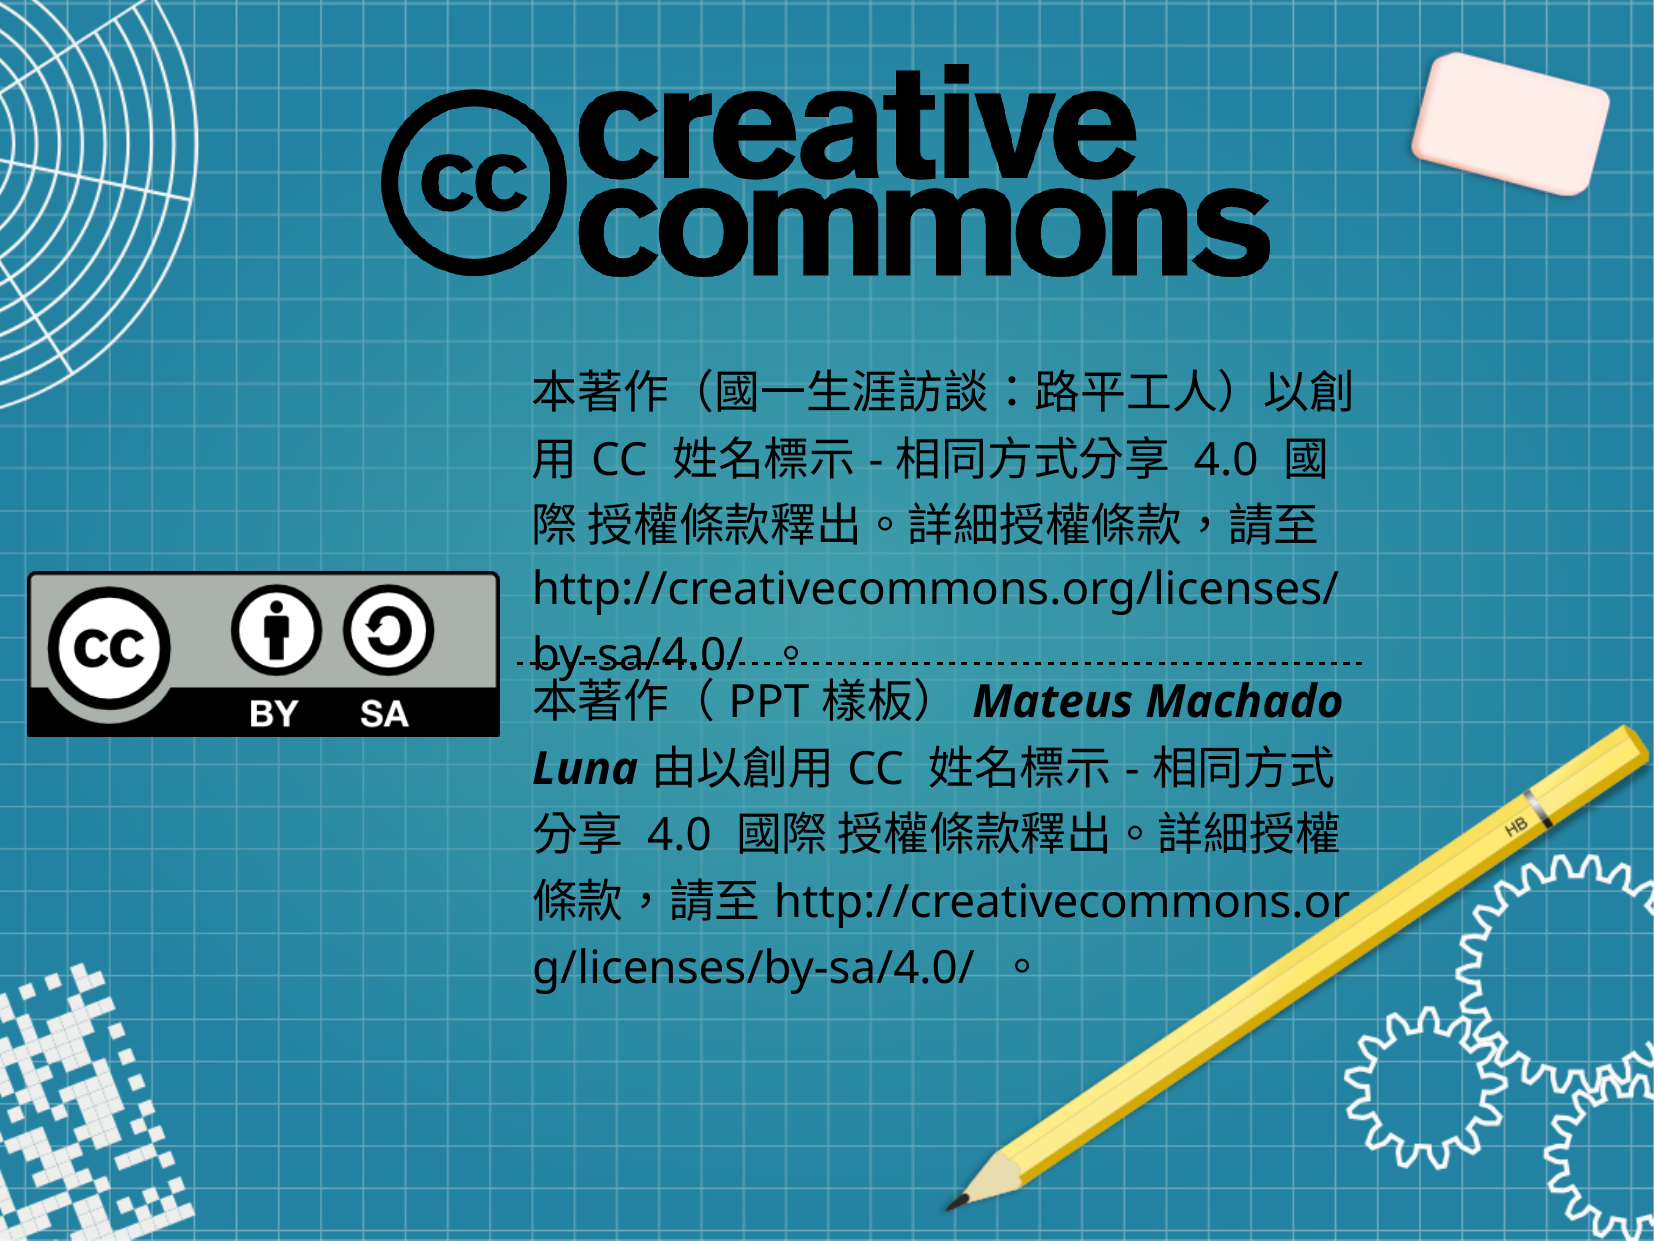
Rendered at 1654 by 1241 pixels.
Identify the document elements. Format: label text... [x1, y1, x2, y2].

picture [0, 0, 1654, 1241]
text_box 本著作（國一生涯訪談：路平工人）以創用CC 姓名標示-相同方式分享 4.0 國際 授權條款釋出。詳細授權條款，請至http://creativecommons.org/licenses/by-sa/4.0/ 。 [517, 348, 1378, 664]
text_box 本著作（PPT樣板）Mateus Machado Luna由以創用CC 姓名標示-相同方式分享 4.0 國際 授權條款釋出。詳細授權條款，請至http://creativecommons.org/licenses/by-sa/4.0/ 。 [517, 657, 1375, 973]
